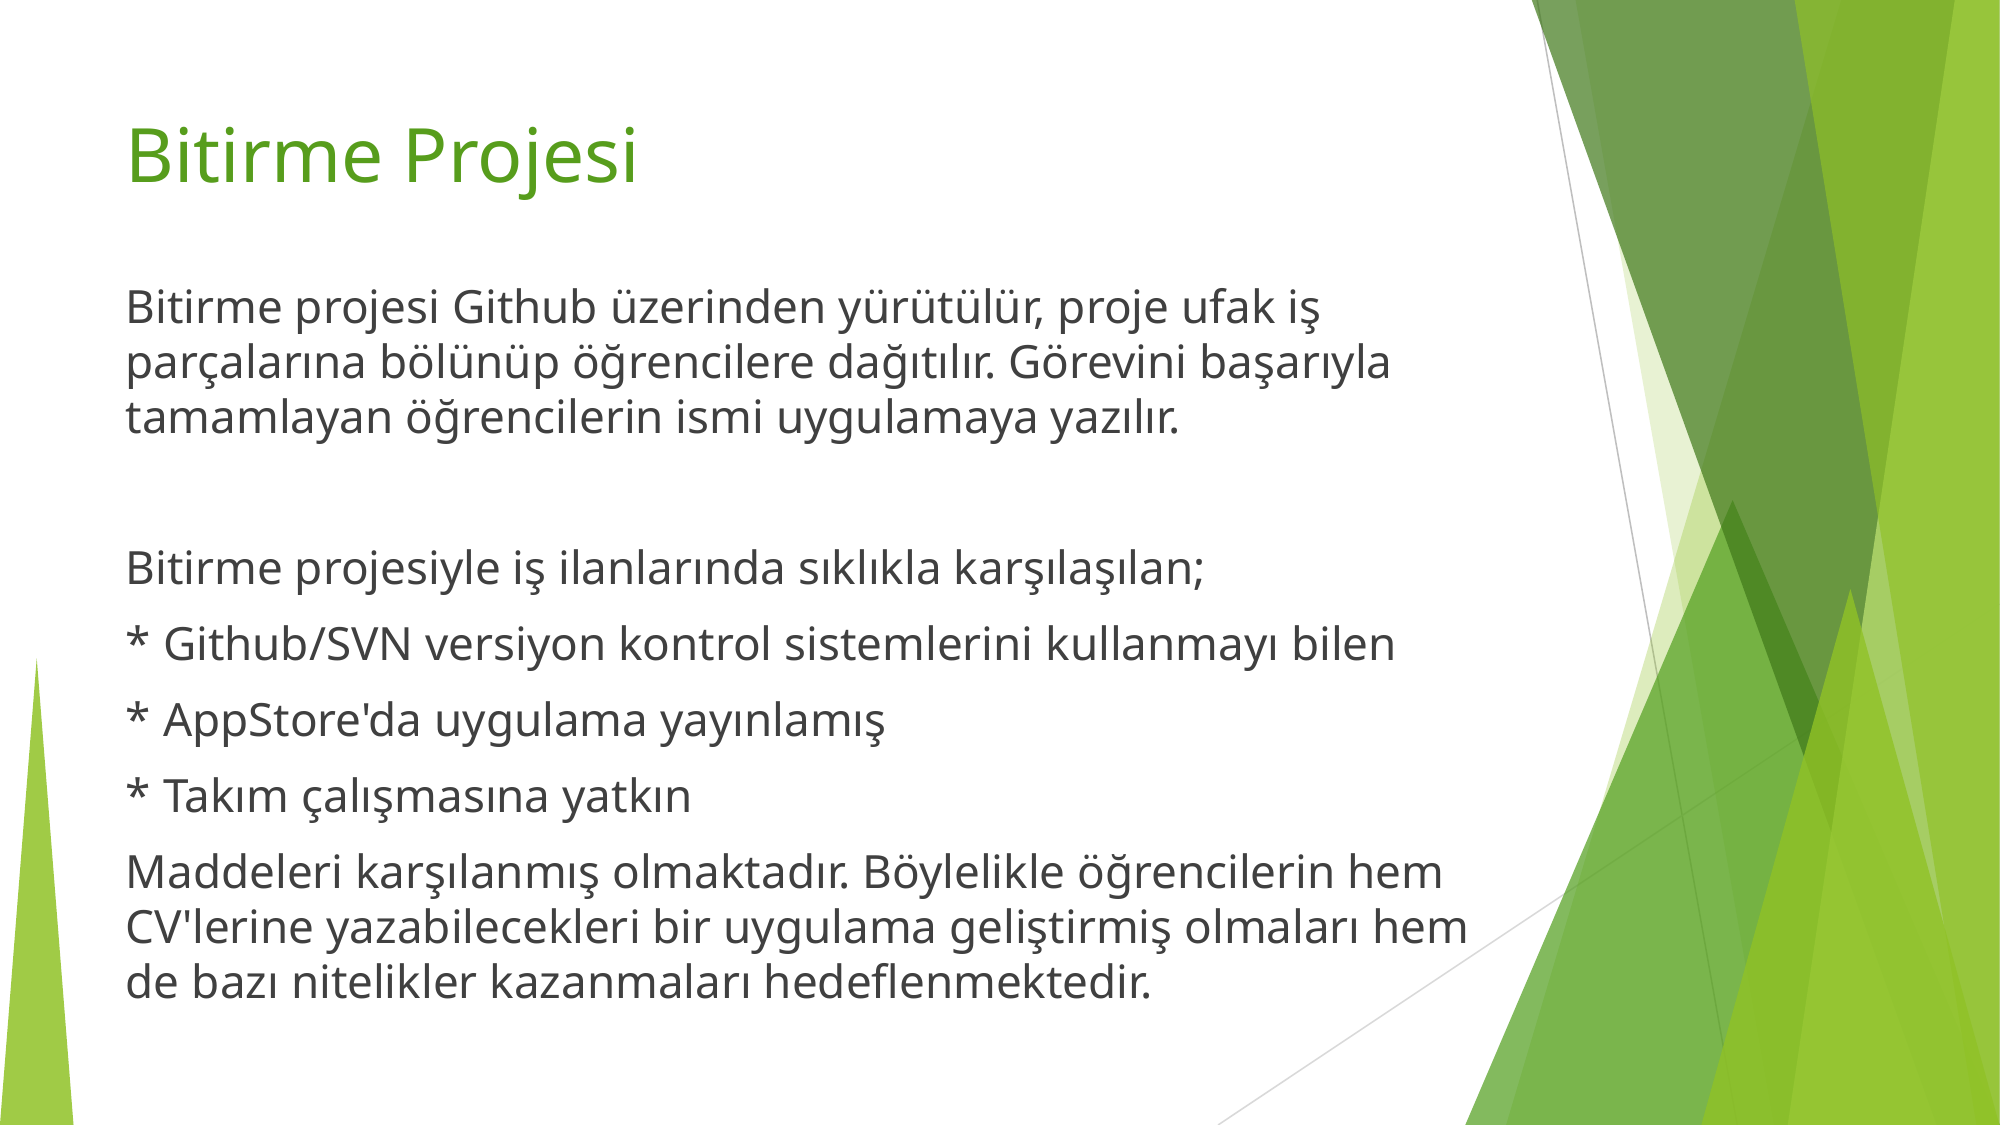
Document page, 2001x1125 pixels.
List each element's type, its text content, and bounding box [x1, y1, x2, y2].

list Bitirme projesi Github üzerinden yürütülür, proje ufak iş parçalarına bölünüp öğrencilere dağıtılır. Görevini başarıyla tamamlayan öğrencilerin ismi uygulamaya yazılır. Bitirme projesiyle iş ilanlarında sıklıkla karşılaşılan; * Github/SVN versiyon kontrol sistemlerini kullanmayı bilen * AppStore'da uygulama yayınlamış * Takım çalışmasına yatkın Maddeleri karşılanmış olmaktadır. Böylelikle öğrencilerin hem CV'lerine yazabilecekleri bir uygulama geliştirmiş olmaları hem de bazı nitelikler kazanmaları hedeflenmektedir. [111, 270, 1501, 746]
title Bitirme Projesi [111, 99, 1522, 317]
